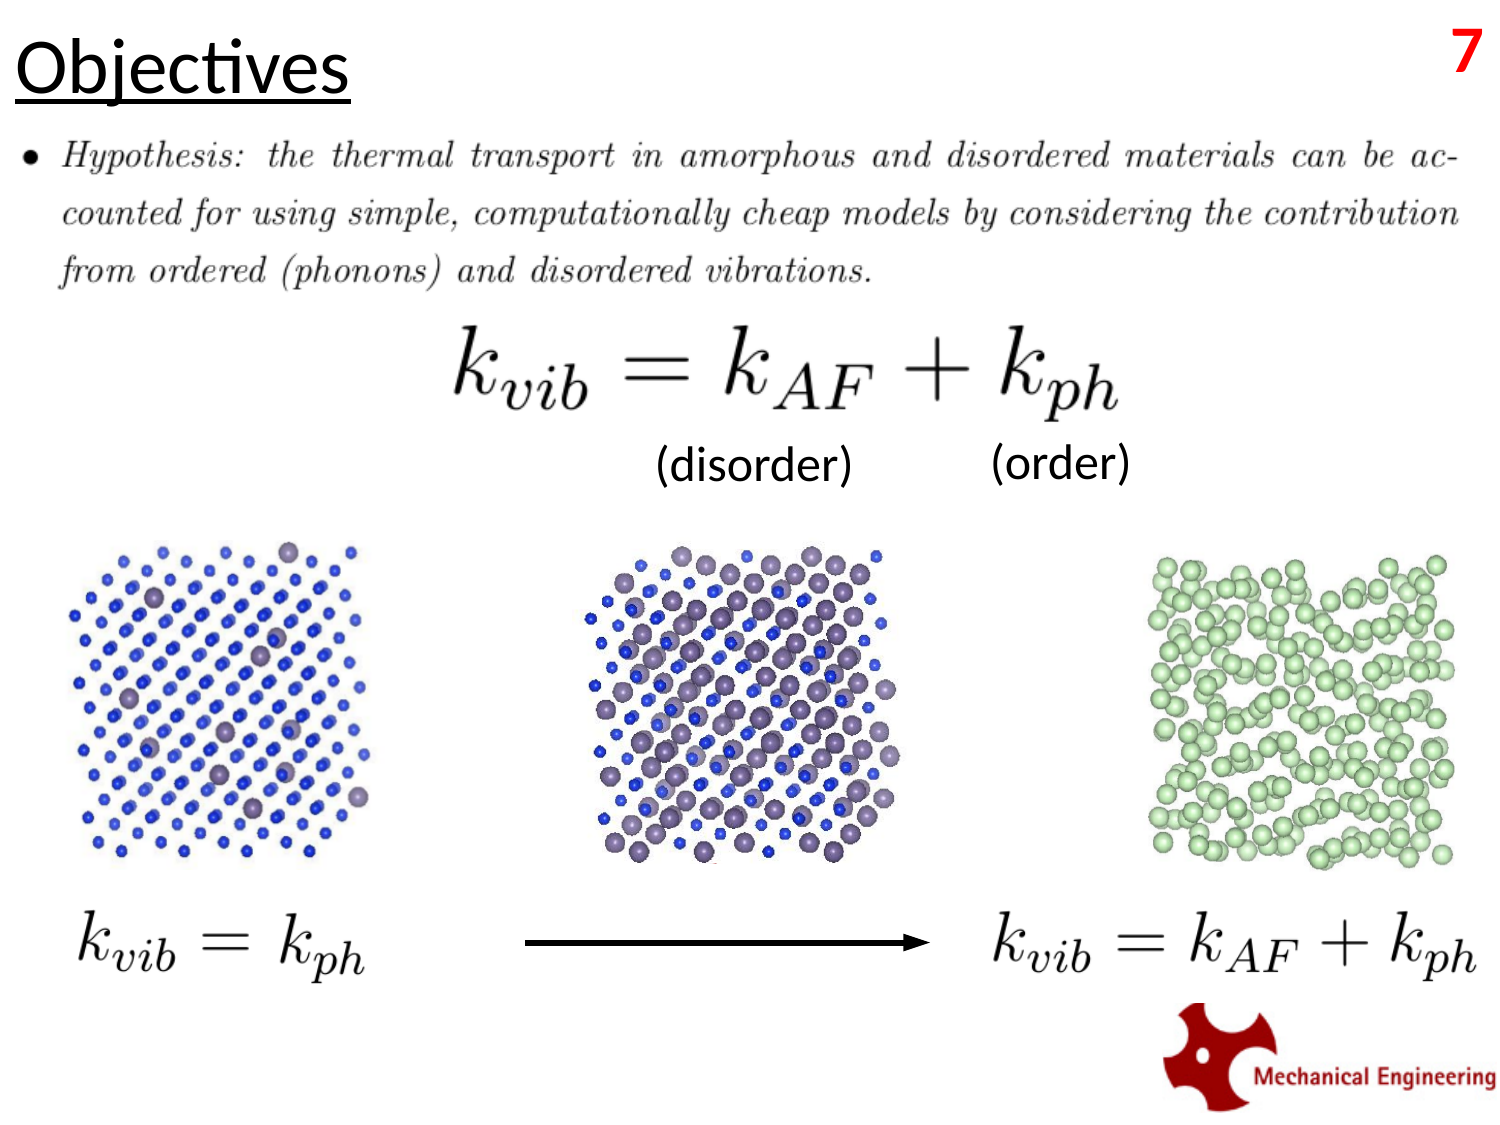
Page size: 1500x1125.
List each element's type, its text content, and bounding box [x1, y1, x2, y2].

picture [570, 537, 907, 865]
picture [0, 120, 1500, 452]
picture [266, 895, 370, 1006]
picture [60, 891, 265, 1002]
picture [975, 892, 1497, 1113]
title Objectives [0, 0, 1366, 120]
picture [1135, 537, 1472, 876]
text_box (order) [975, 435, 1236, 509]
picture [60, 540, 397, 870]
text_box 7 [1436, 0, 1500, 93]
text_box (disorder) [639, 436, 916, 511]
